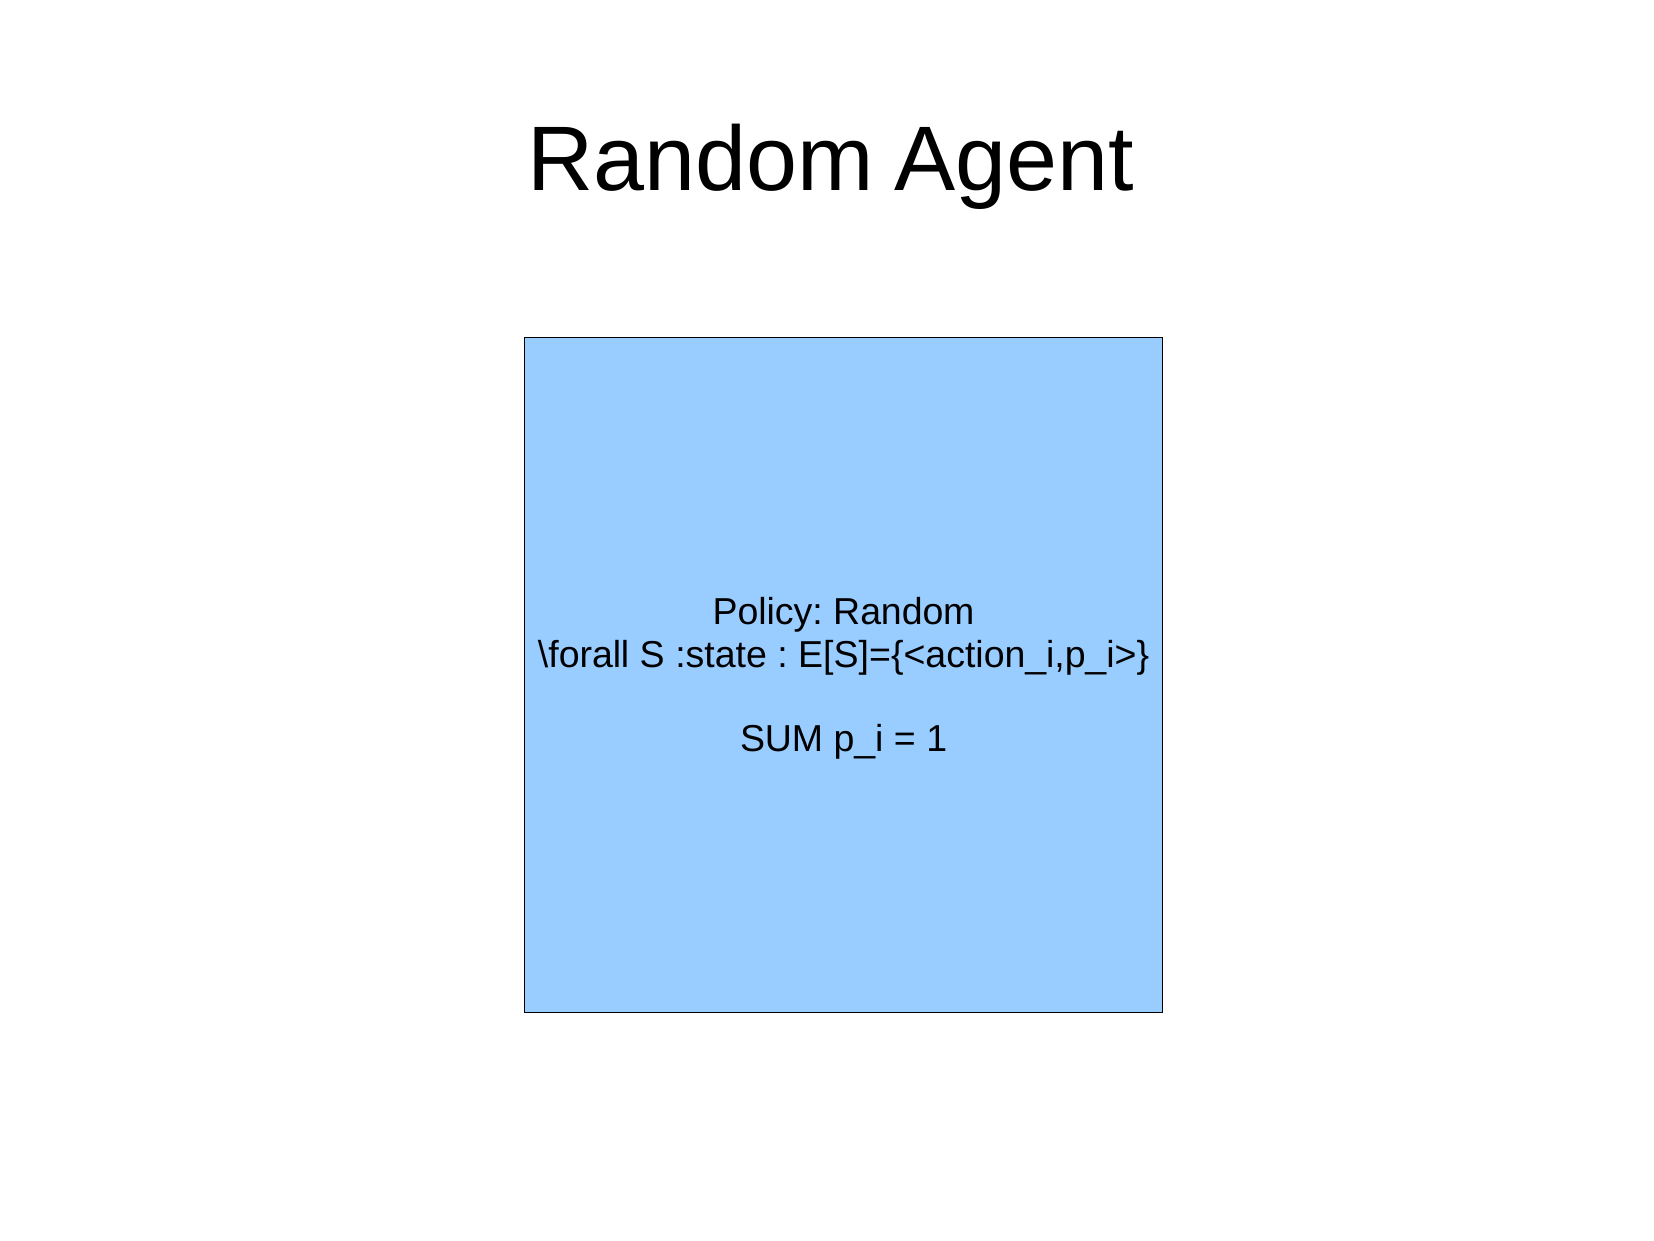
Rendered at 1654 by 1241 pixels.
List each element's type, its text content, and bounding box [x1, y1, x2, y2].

title Random Agent [86, 55, 1576, 263]
text_box Policy: Random \forall S :state : E[S]={<action_i,p_i>} SUM p_i = 1 [524, 337, 1163, 1013]
